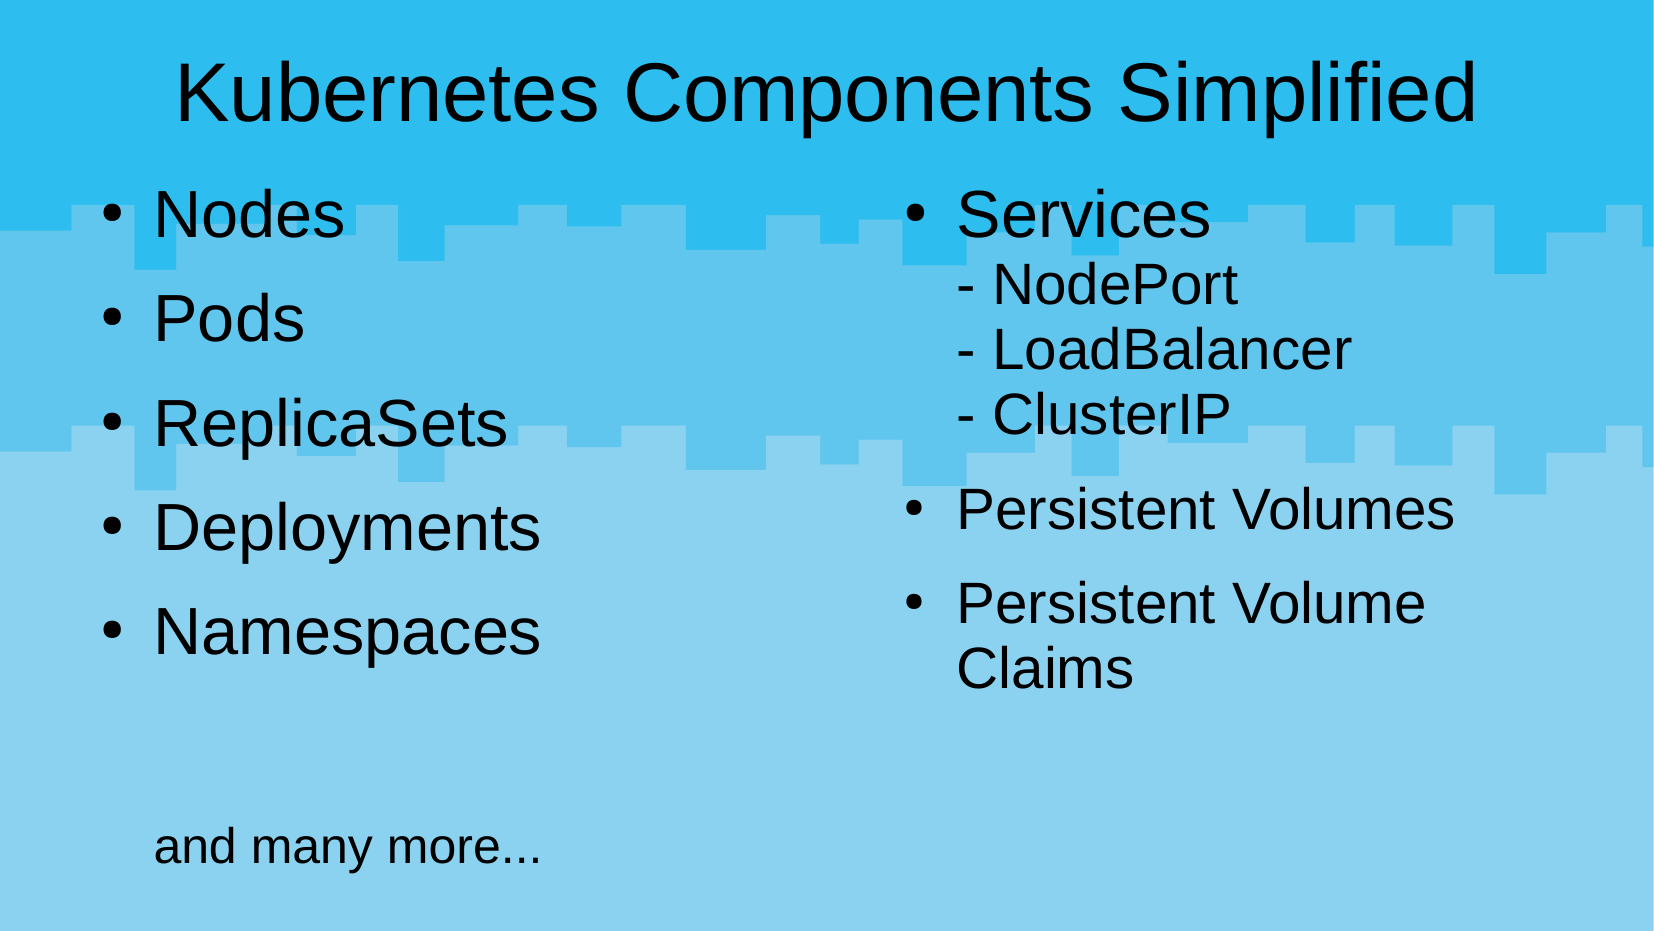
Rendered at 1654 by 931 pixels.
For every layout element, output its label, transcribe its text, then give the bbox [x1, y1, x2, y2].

title Kubernetes Components Simplified [82, 37, 1571, 148]
picture [0, 0, 1654, 931]
list Nodes Pods ReplicaSets Deployments Namespaces and many more... [82, 177, 768, 886]
list Services - NodePort - LoadBalancer - ClusterIP Persistent Volumes Persistent Volume Claims [885, 177, 1571, 886]
